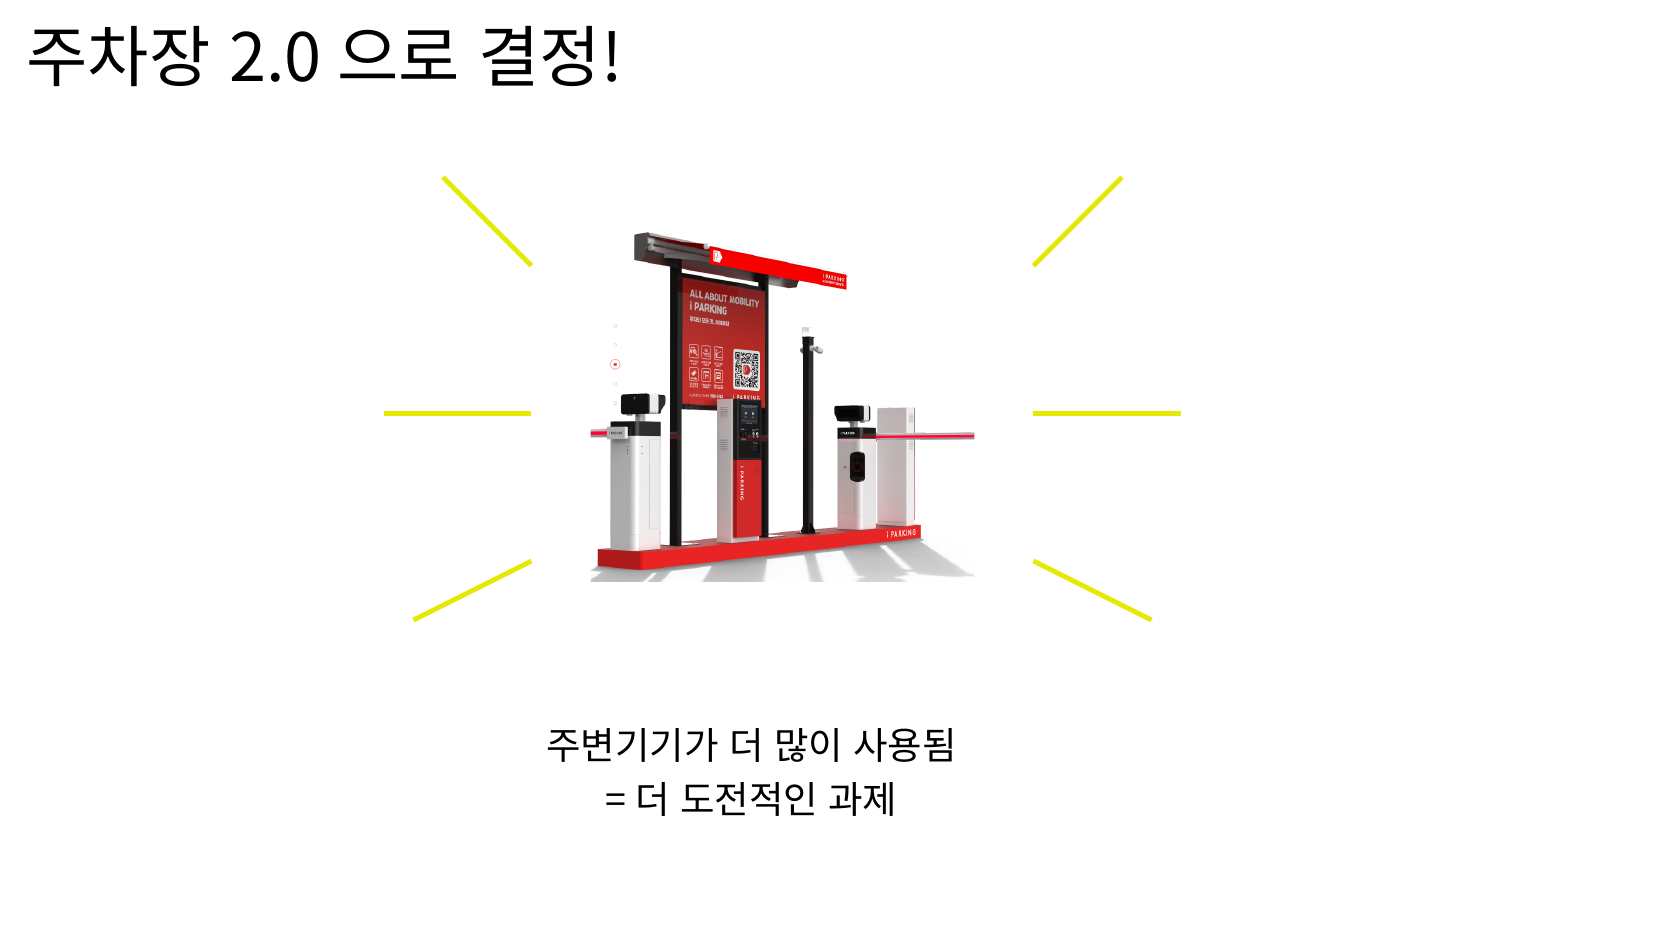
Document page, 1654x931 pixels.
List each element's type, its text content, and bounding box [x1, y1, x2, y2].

title 주차장 2.0 으로 결정! [0, 0, 650, 105]
text_box 주변기기가 더 많이 사용됨 = 더 도전적인 과제 [531, 708, 1034, 833]
picture [590, 206, 975, 582]
